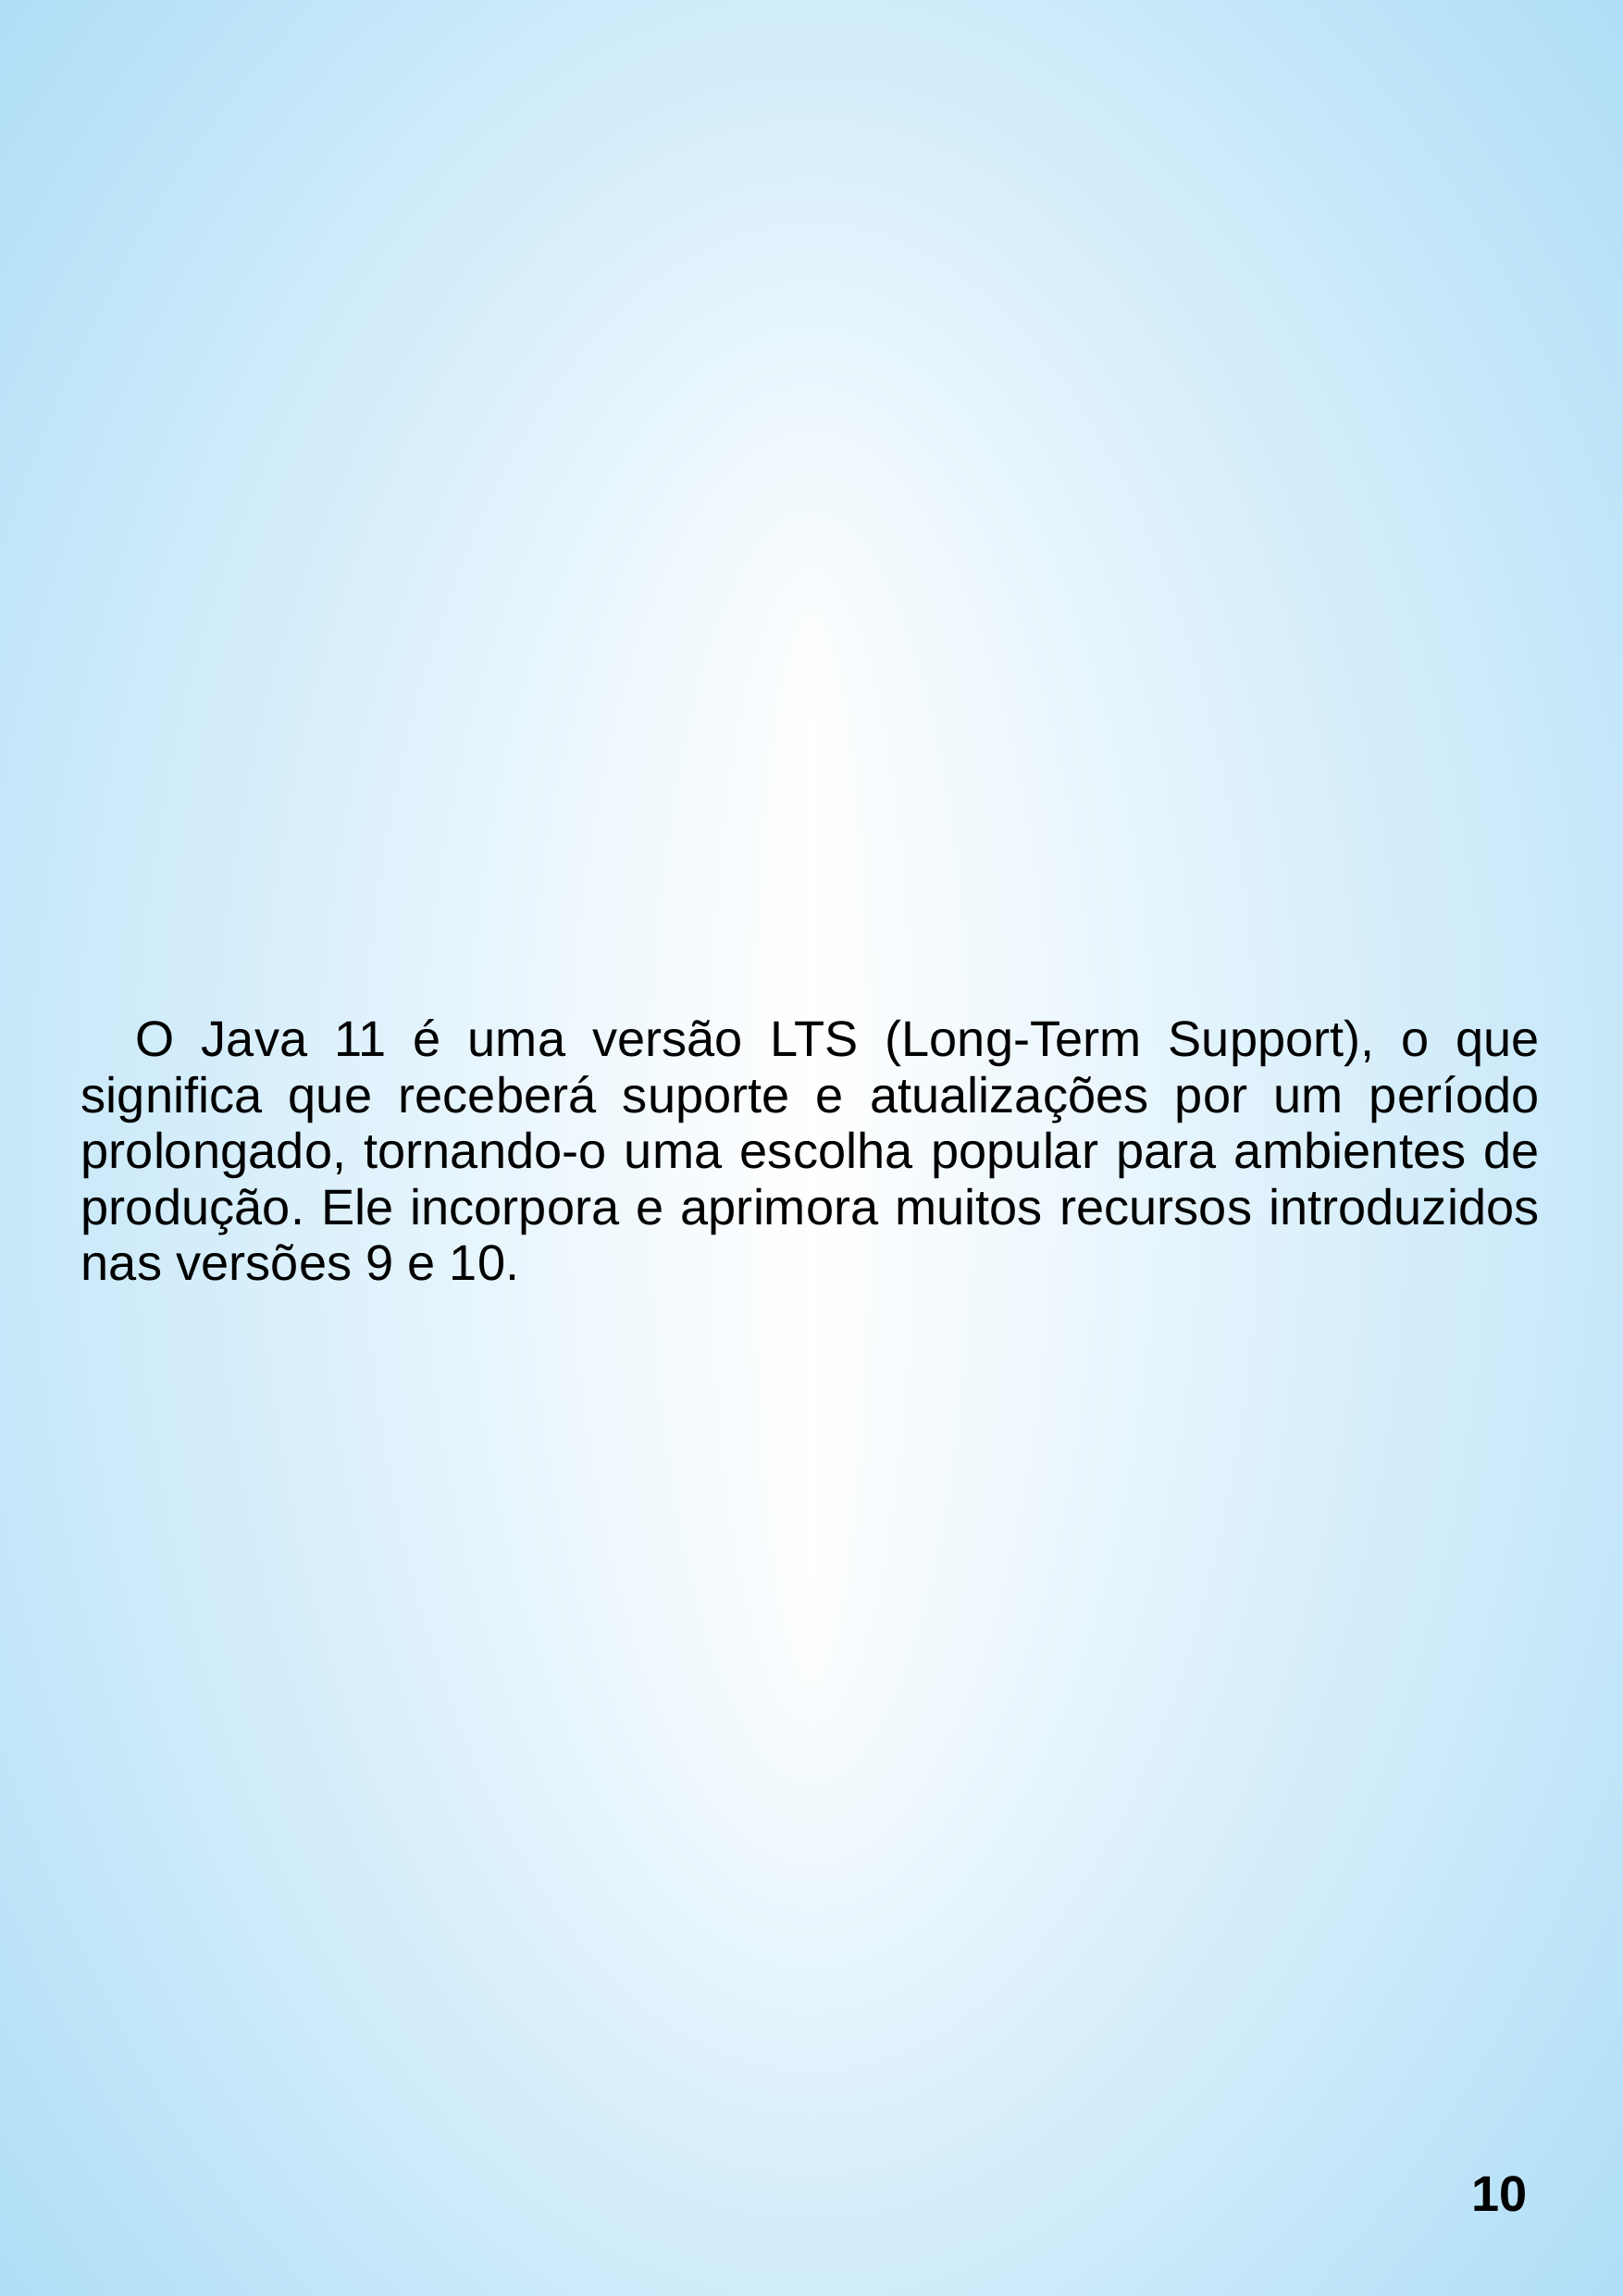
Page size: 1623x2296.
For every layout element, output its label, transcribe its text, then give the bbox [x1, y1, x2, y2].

subtitle O Java 11 é uma versão LTS (Long-Term Support), o que significa que receberá suporte e atualizações por um período prolongado, tornando-o uma escolha popular para ambientes de produção. Ele incorpora e aprimora muitos recursos introduzidos nas versões 9 e 10. [81, 41, 1542, 2262]
